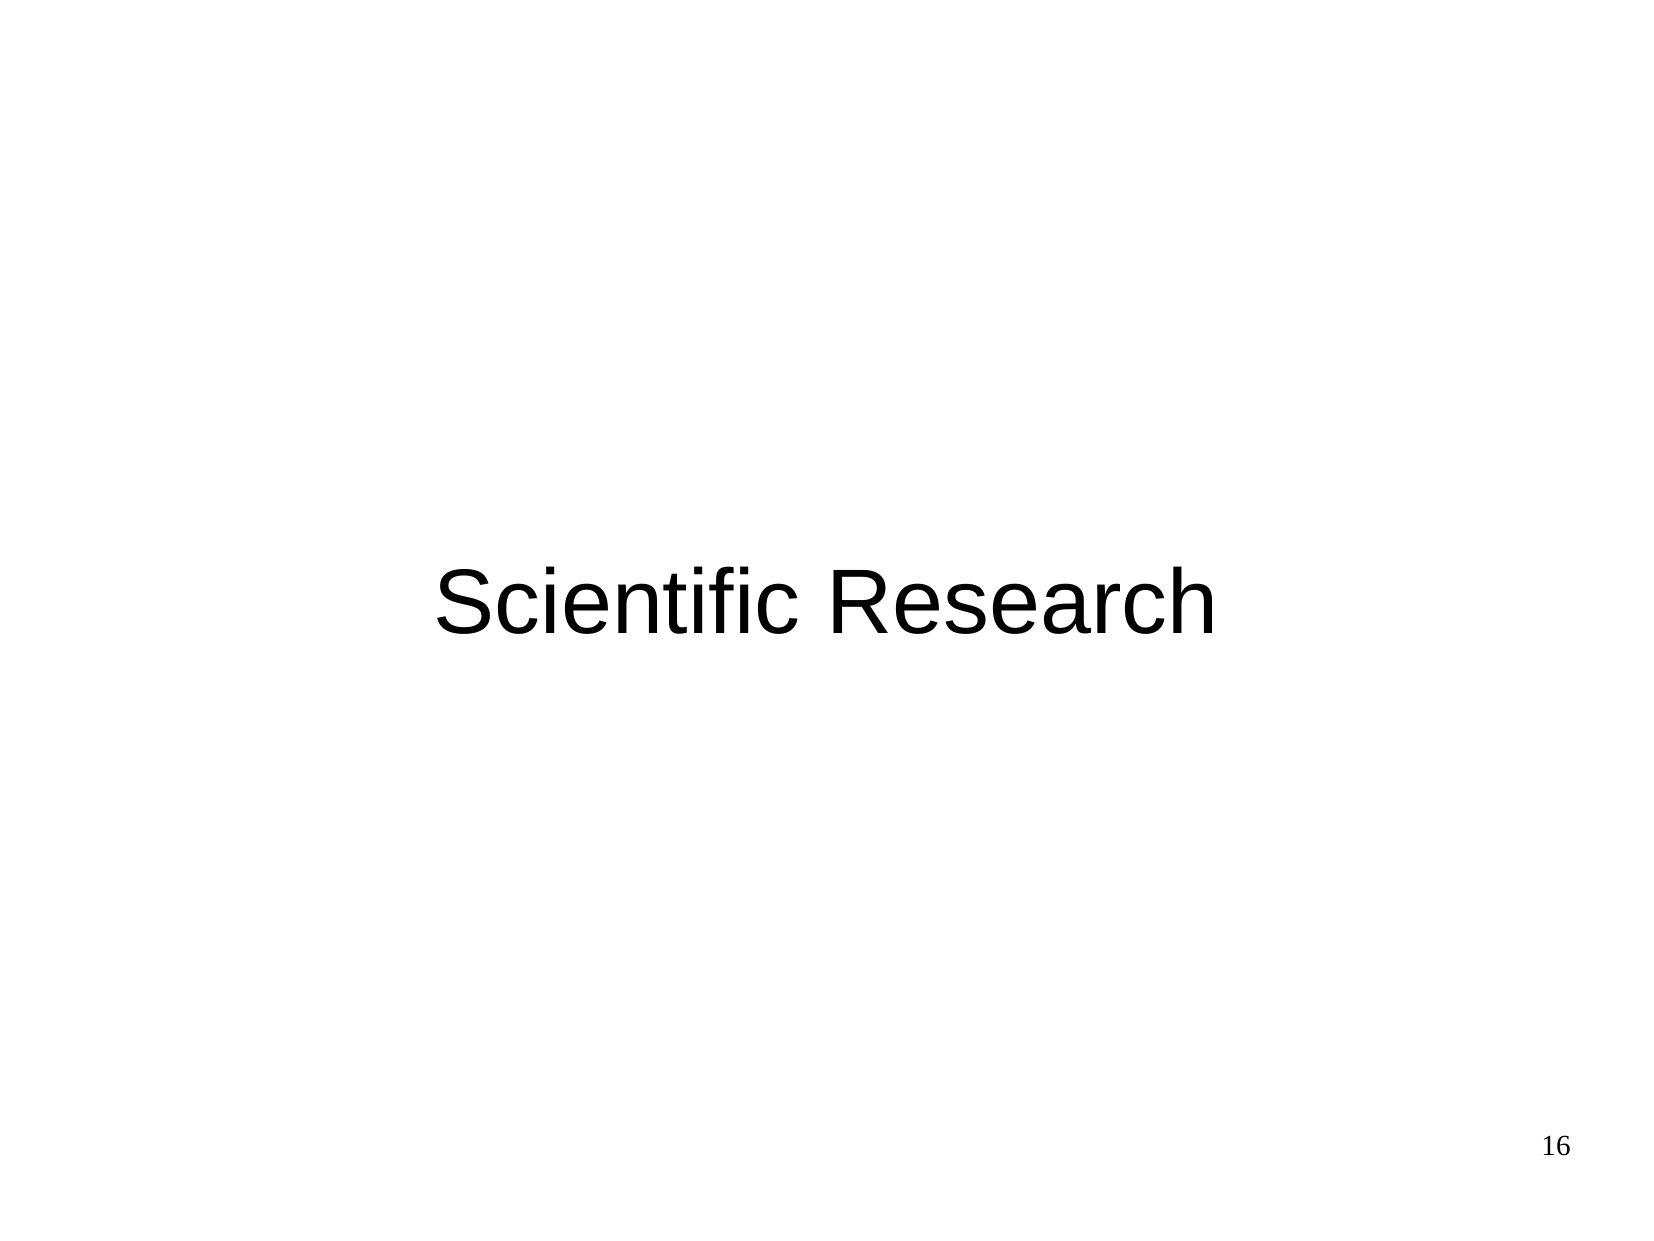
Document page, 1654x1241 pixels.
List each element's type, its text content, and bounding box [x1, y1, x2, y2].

title Scientific Research [82, 498, 1571, 706]
